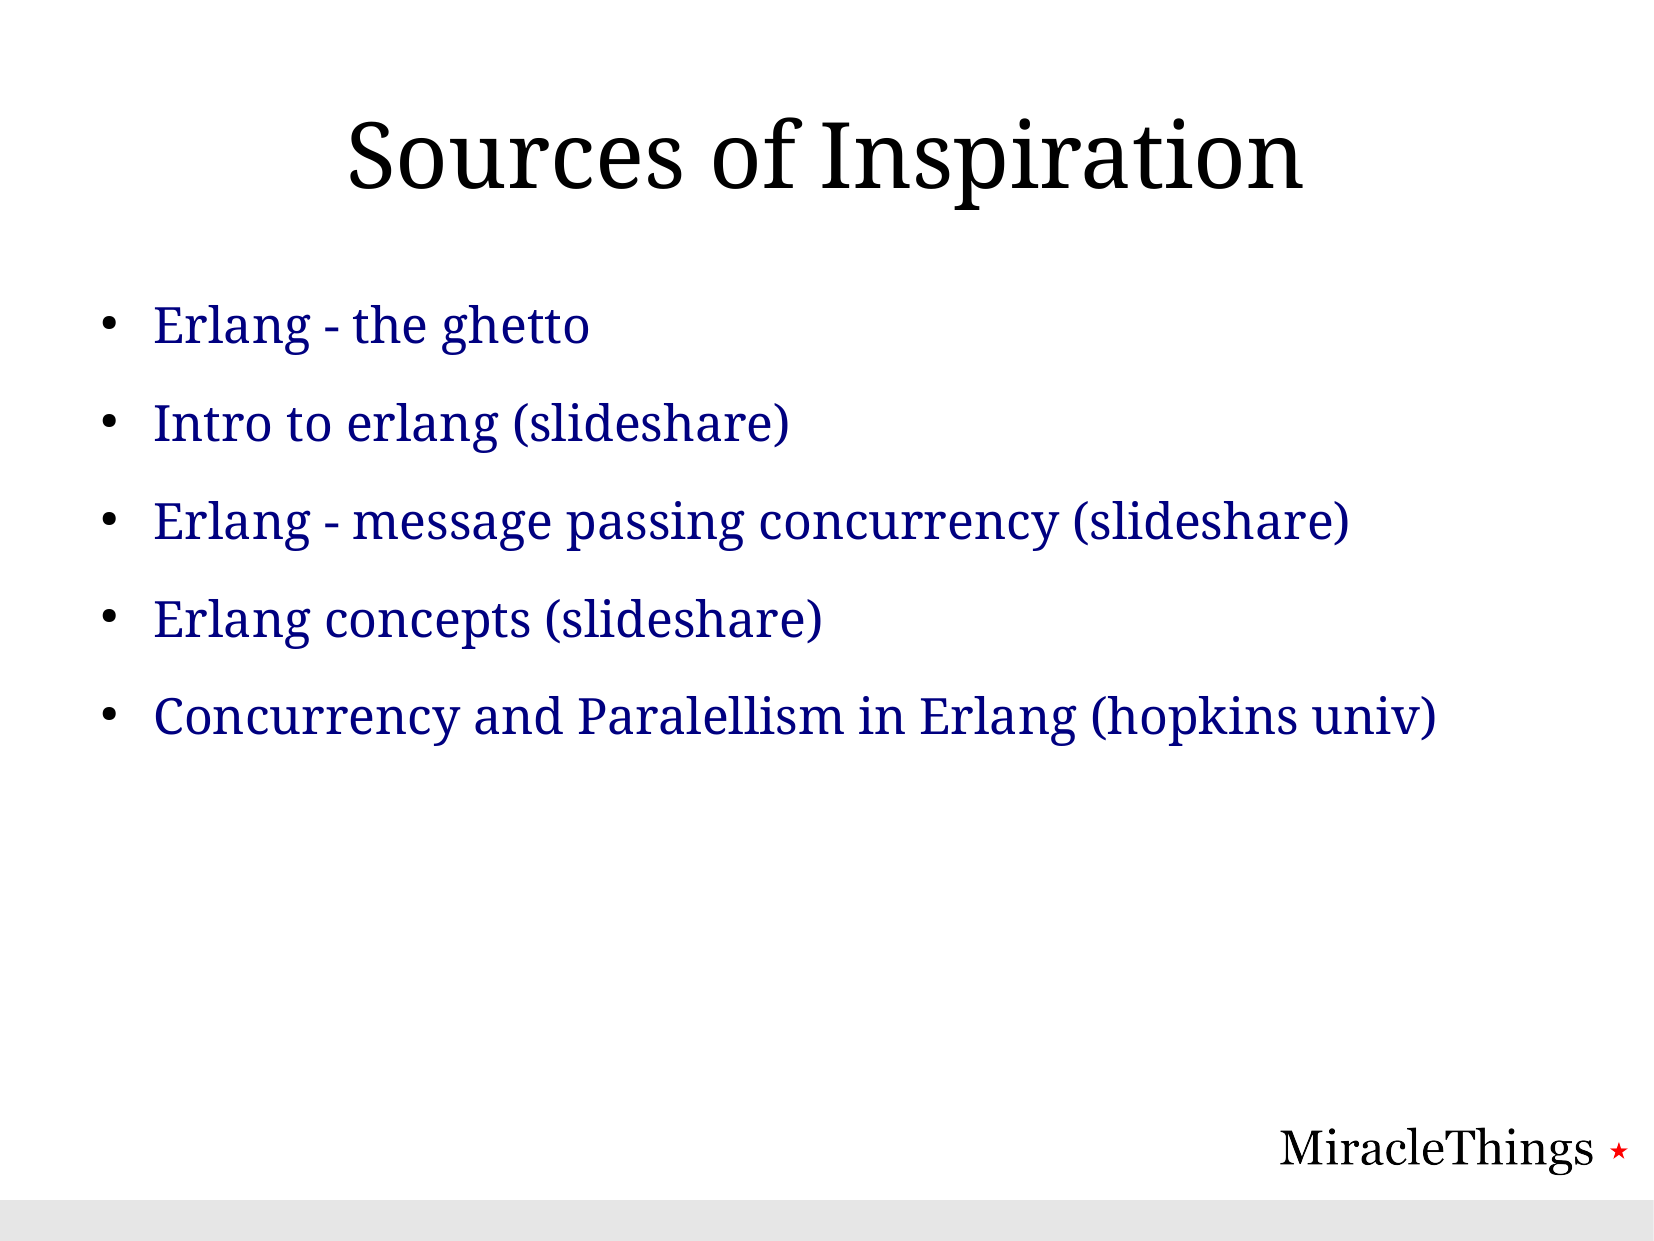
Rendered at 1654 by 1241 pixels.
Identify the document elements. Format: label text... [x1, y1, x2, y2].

picture [1248, 1054, 1654, 1200]
title Sources of Inspiration [82, 49, 1571, 257]
list Erlang - the ghetto Intro to erlang (slideshare) Erlang - message passing concurrency (slideshare) Erlang concepts (slideshare) Concurrency and Paralellism in Erlang (hopkins univ) [82, 290, 1538, 1010]
